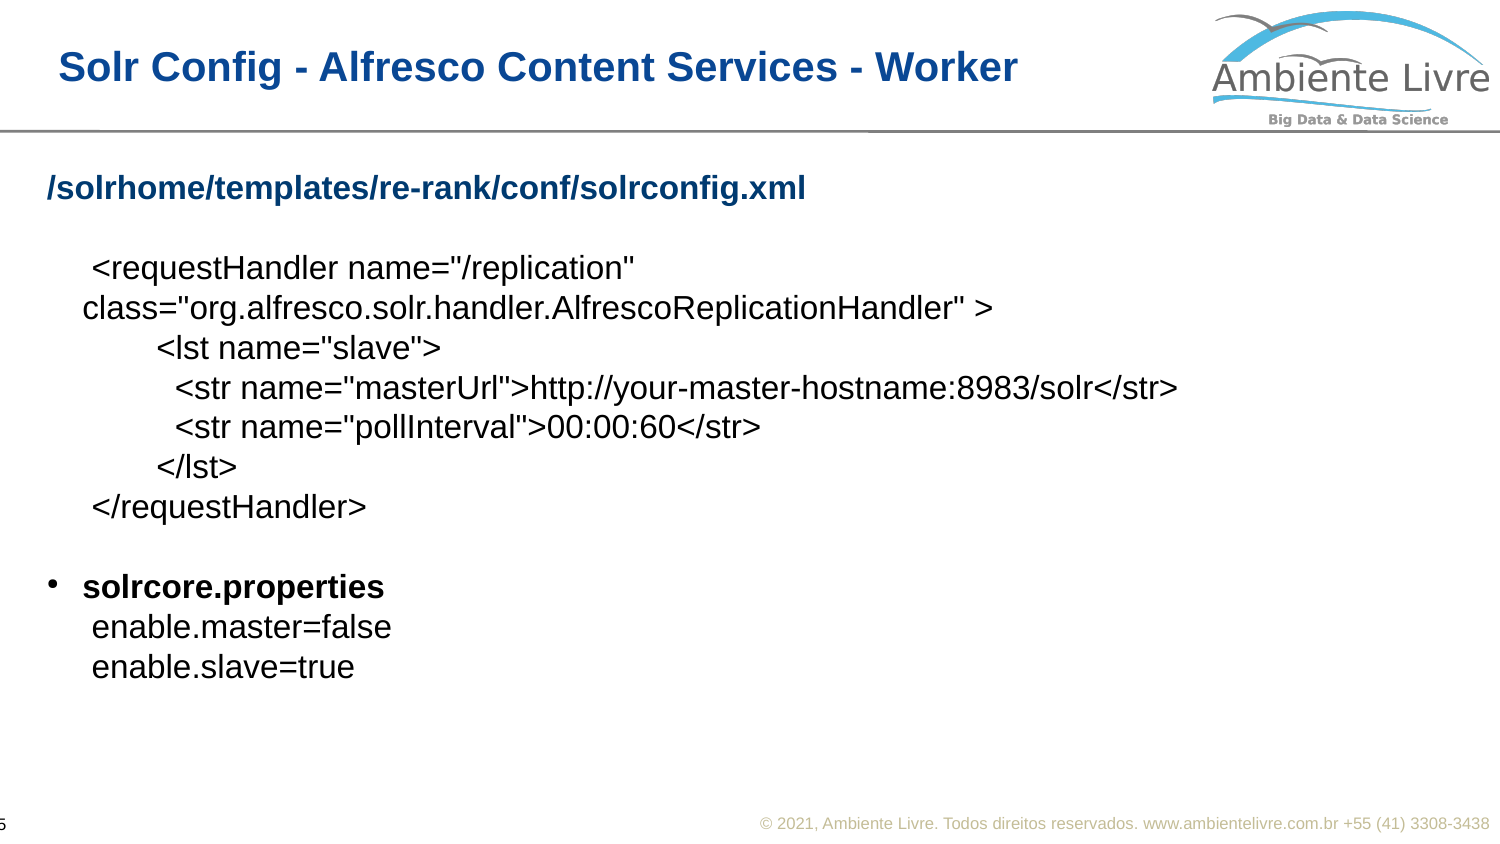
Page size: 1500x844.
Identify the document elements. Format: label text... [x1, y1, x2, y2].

text_box /solrhome/templates/re-rank/conf/solrconfig.xml <requestHandler name="/replication" class="org.alfresco.solr.handler.AlfrescoReplicationHandler" > <lst name="slave"> <str name="masterUrl">http://your-master-hostname:8983/solr</str> <str name="pollInterval">00:00:60</str> </lst> </requestHandler> solrcore.properties enable.master=false enable.slave=true [32, 158, 1418, 773]
title Solr Config - Alfresco Content Services - Worker [43, 8, 1127, 129]
picture [1212, 11, 1489, 127]
